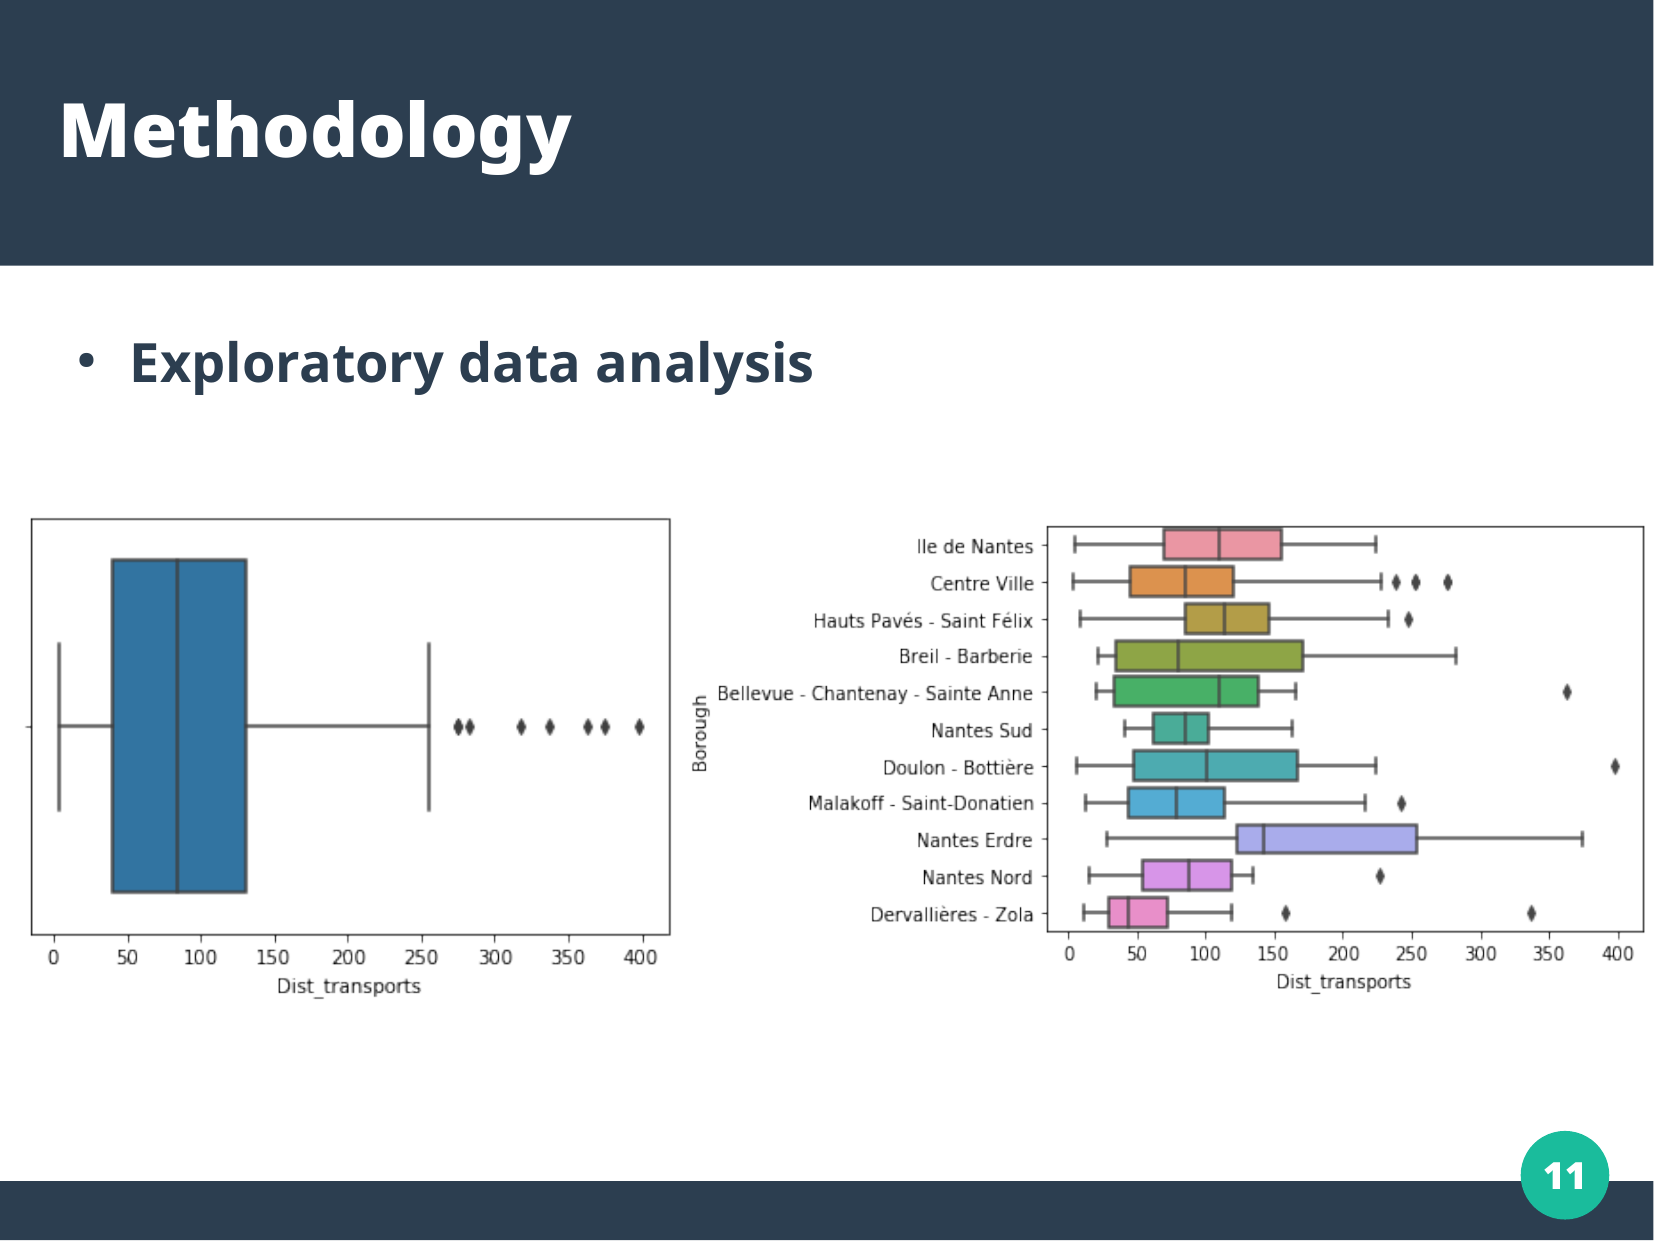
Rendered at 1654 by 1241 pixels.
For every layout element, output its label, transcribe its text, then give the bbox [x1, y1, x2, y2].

title Methodology [59, 49, 1595, 207]
list Exploratory data analysis [59, 324, 1595, 515]
picture [10, 507, 1654, 1009]
list Exploratory data analysis [59, 1004, 1595, 1152]
